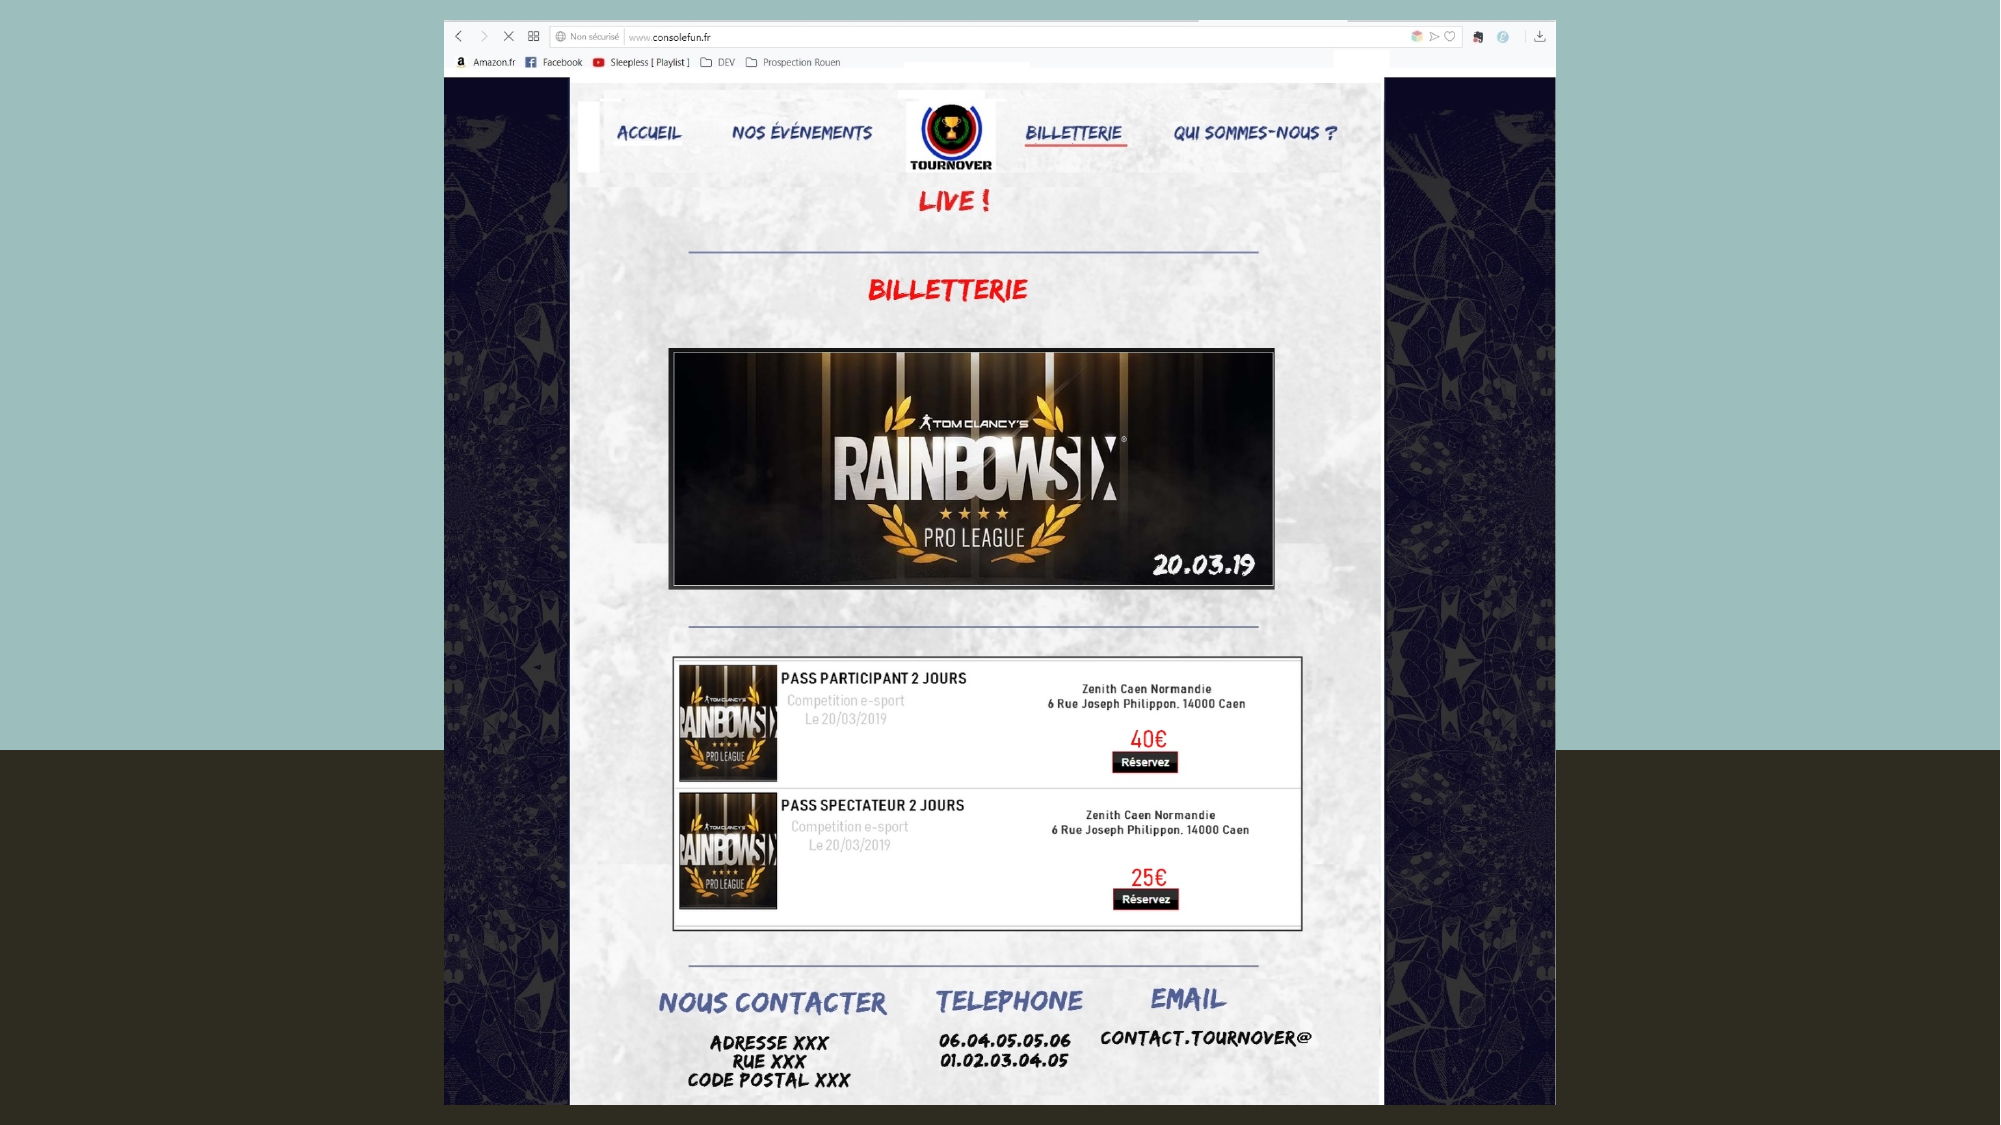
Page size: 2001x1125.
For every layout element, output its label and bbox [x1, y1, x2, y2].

picture [444, 20, 1556, 1105]
